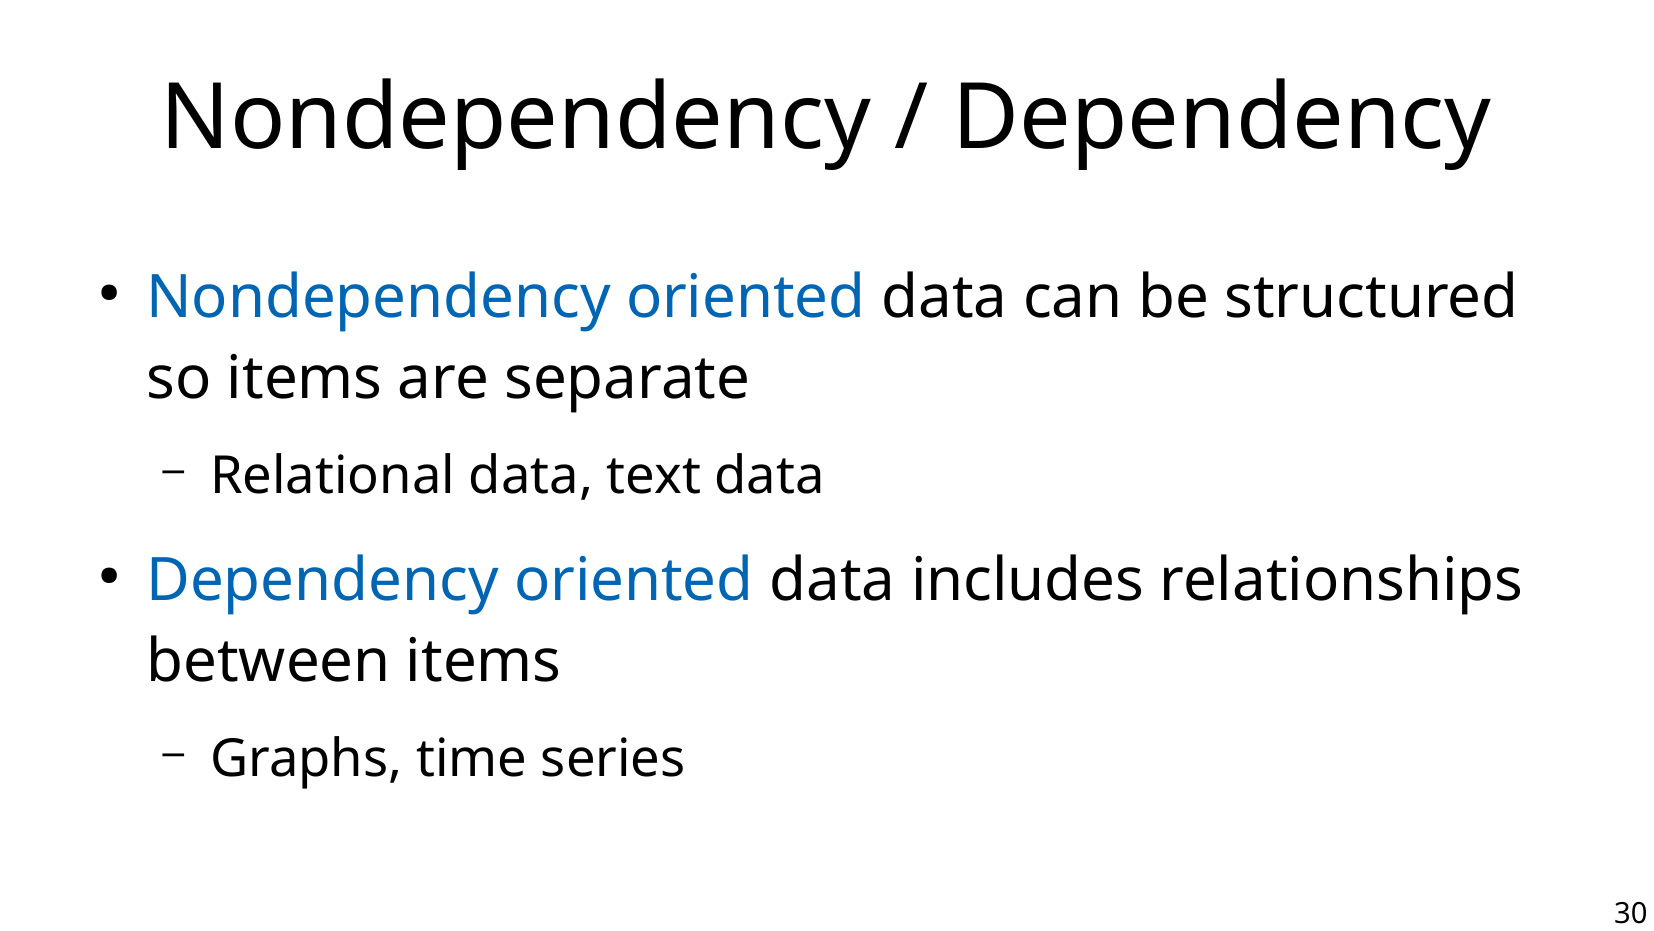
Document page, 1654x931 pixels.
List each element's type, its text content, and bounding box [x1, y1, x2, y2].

list Nondependency oriented data can be structured so items are separate Relational data, text data Dependency oriented data includes relationships between items Graphs, time series [82, 253, 1571, 793]
title Nondependency / Dependency [82, 1, 1571, 226]
